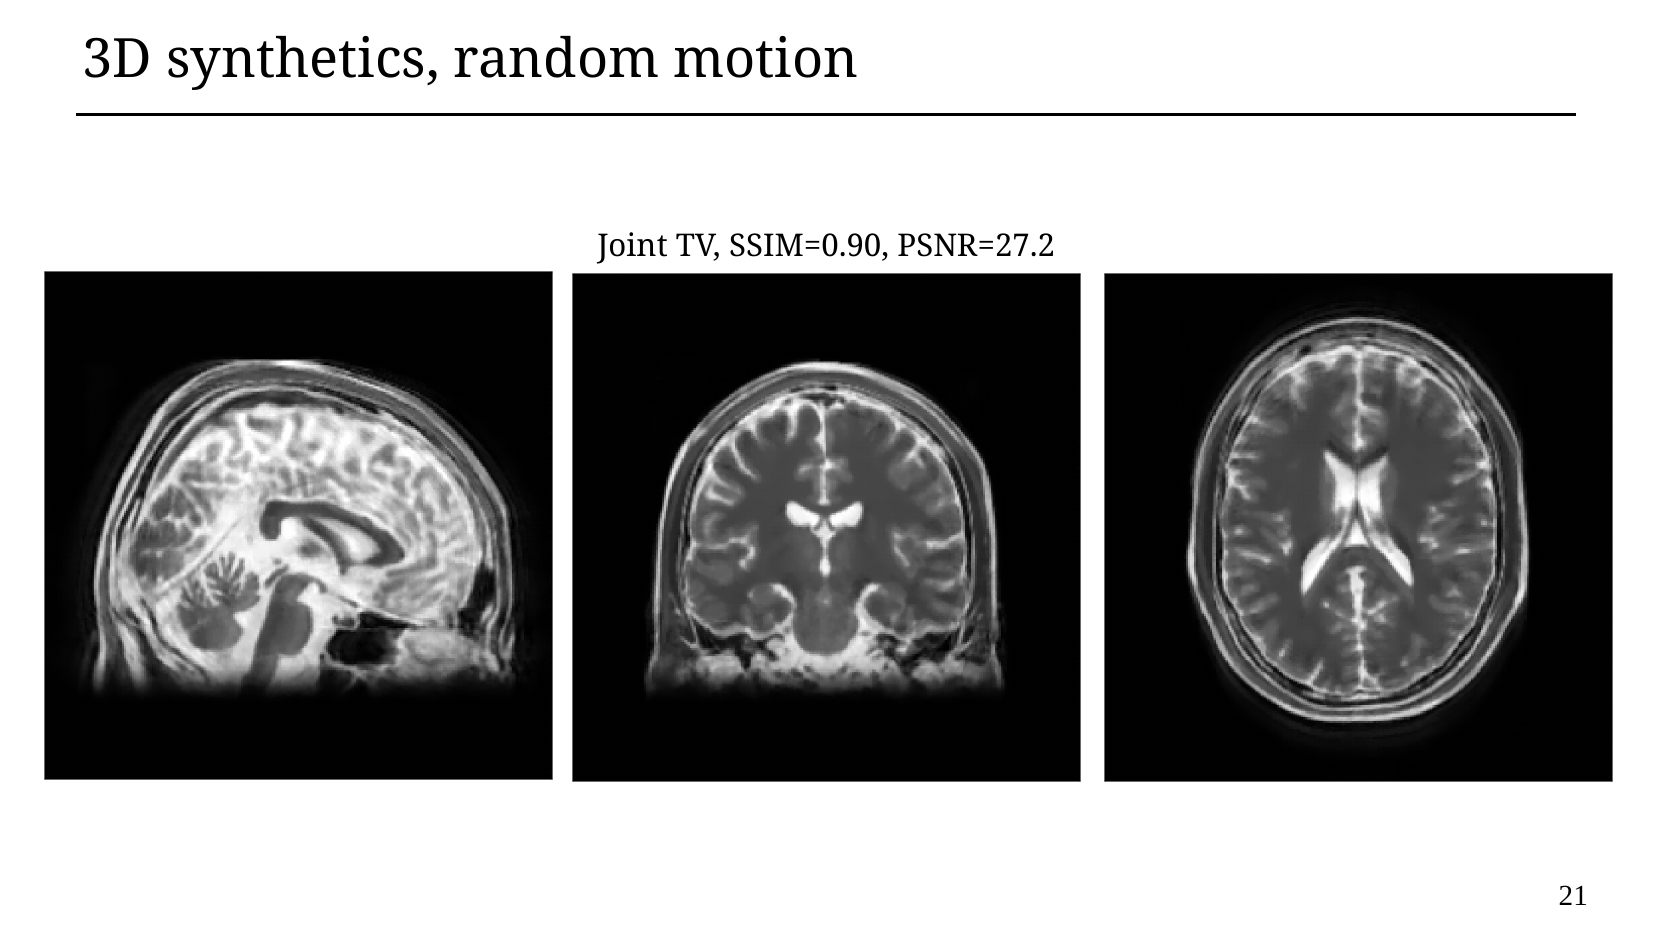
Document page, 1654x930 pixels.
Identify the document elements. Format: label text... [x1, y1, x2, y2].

title 3D synthetics, random motion [82, 7, 1571, 105]
text_box Joint TV, SSIM=0.90, PSNR=27.2 [361, 215, 1292, 267]
picture [24, 258, 1625, 801]
